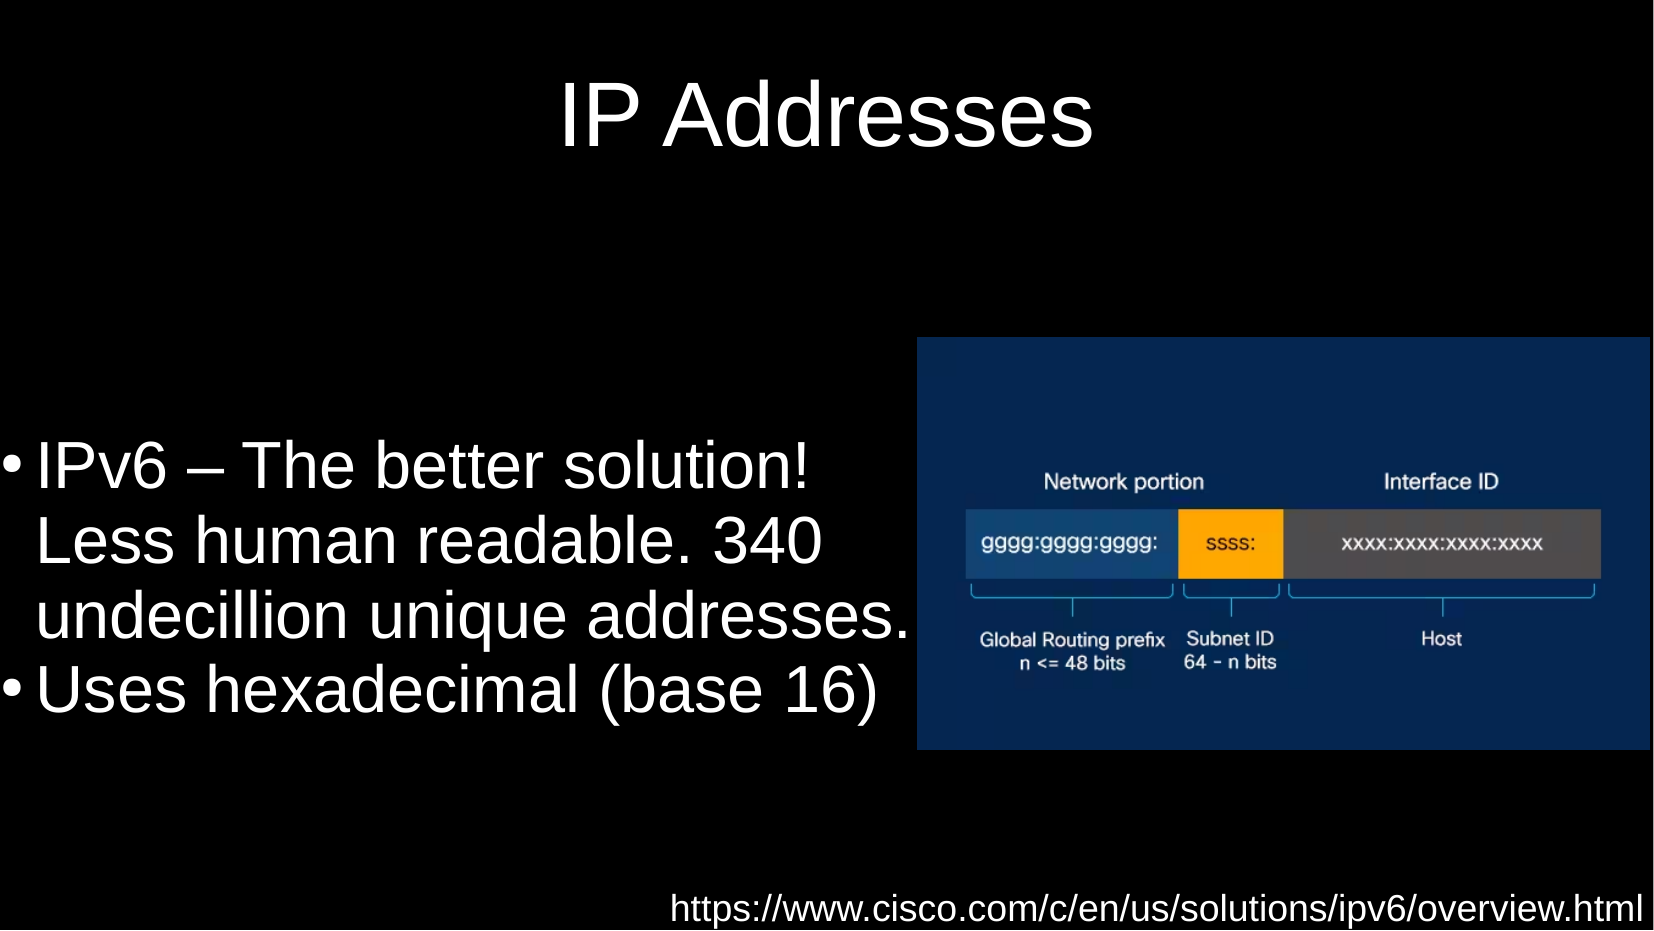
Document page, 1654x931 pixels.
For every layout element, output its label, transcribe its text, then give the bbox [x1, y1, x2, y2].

title IP Addresses [82, 37, 1571, 193]
text_box https://www.cisco.com/c/en/us/solutions/ipv6/overview.html [655, 880, 1654, 931]
picture [917, 337, 1650, 751]
subtitle IPv6 – The better solution! Less human readable. 340 undecillion unique addresses. Uses hexadecimal (base 16) [0, 217, 918, 931]
